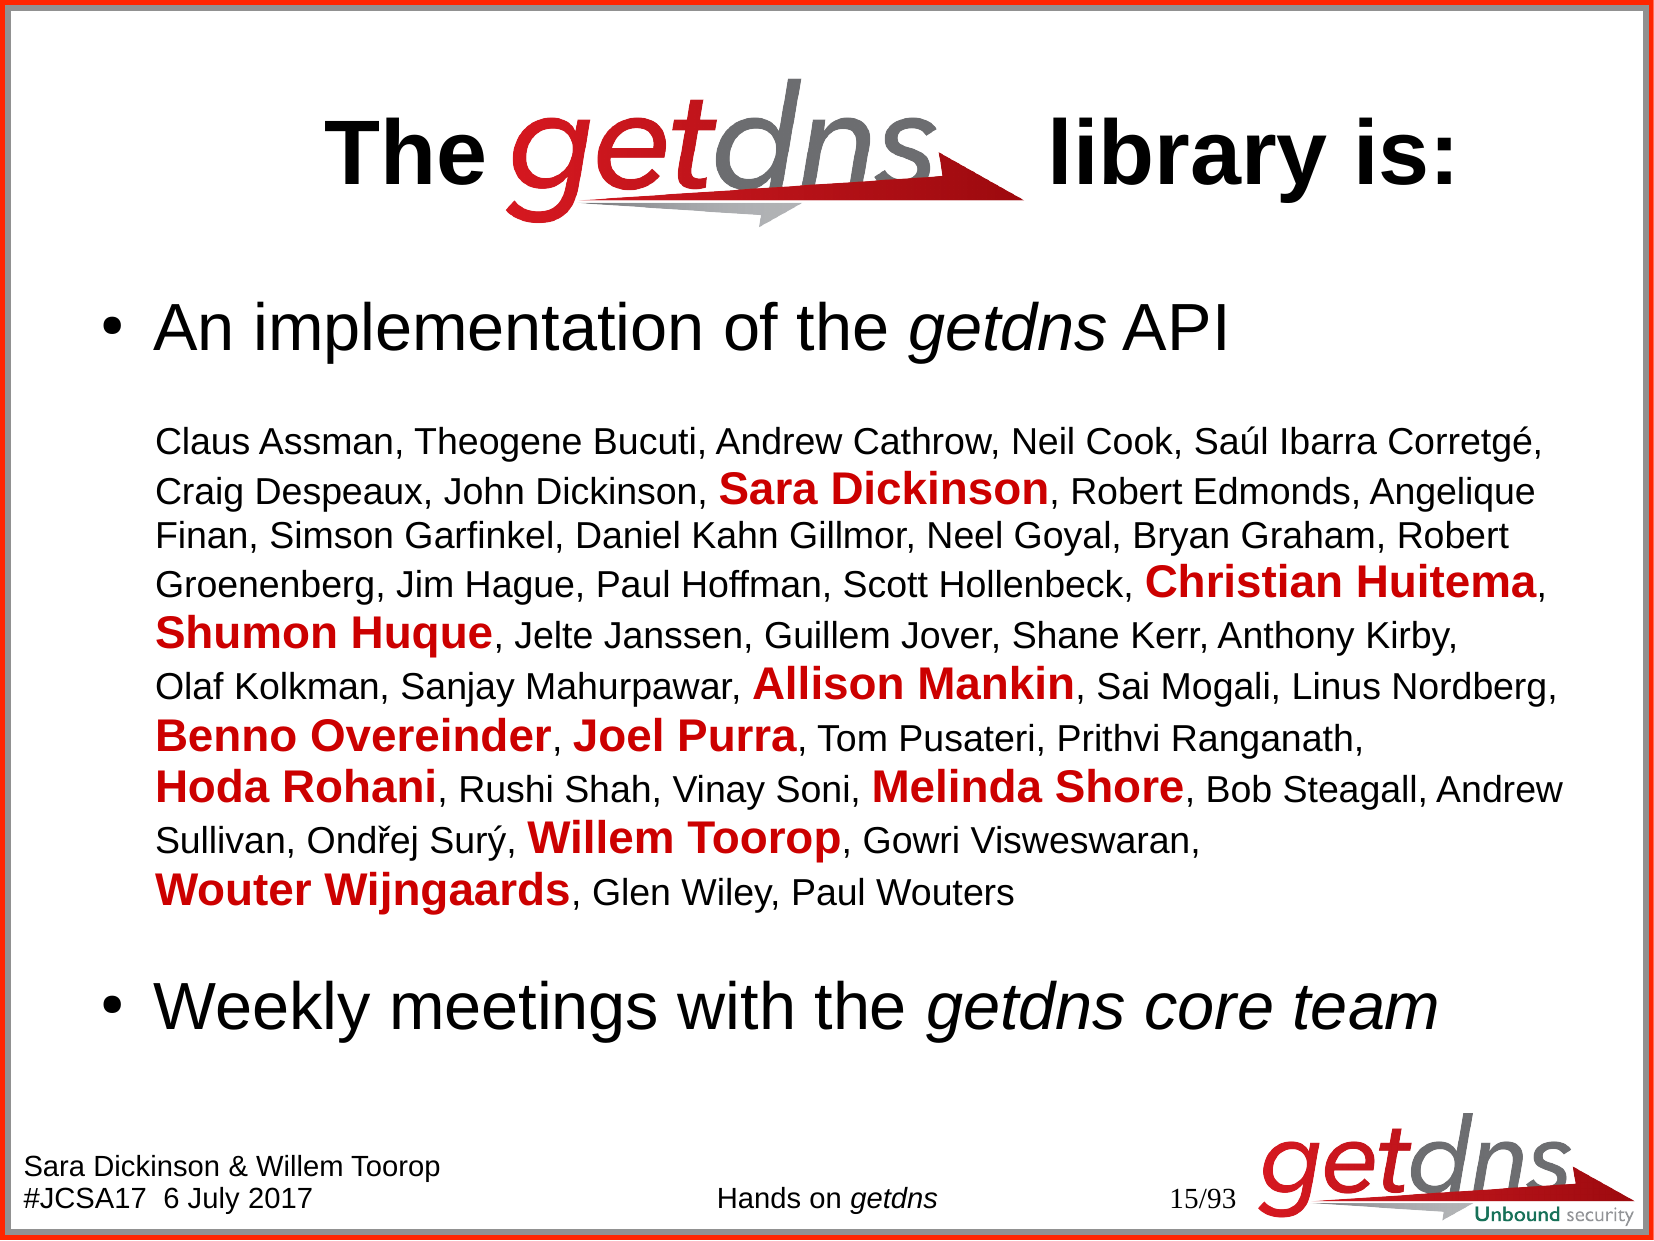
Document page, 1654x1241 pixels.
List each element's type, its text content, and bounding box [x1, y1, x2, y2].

title The library is: [324, 49, 1642, 257]
picture [1251, 1217, 1642, 1232]
list An implementation of the getdns API Weekly meetings with the getdns core team [82, 290, 1654, 1217]
text_box Claus Assman, Theogene Bucuti, Andrew Cathrow, Neil Cook, Saúl Ibarra Corretgé, Craig Despeaux, John Dickinson, Sara Dickinson, Robert Edmonds, Angelique Finan, Simson Garfinkel, Daniel Kahn Gillmor, Neel Goyal, Bryan Graham, Robert Groenenberg, Jim Hague, Paul Hoffman, Scott Hollenbeck, Christian Huitema, Shumon Huque, Jelte Janssen, Guillem Jover, Shane Kerr, Anthony Kirby, Olaf Kolkman, Sanjay Mahurpawar, Allison Mankin, Sai Mogali, Linus Nordberg, Benno Overeinder, Joel Purra, Tom Pusateri, Prithvi Ranganath, Hoda Rohani, Rushi Shah, Vinay Soni, Melinda Shore, Bob Steagall, Andrew Sullivan, Ondřej Surý, Willem Toorop, Gowri Visweswaran, Wouter Wijngaards, Glen Wiley, Paul Wouters [140, 413, 1595, 918]
